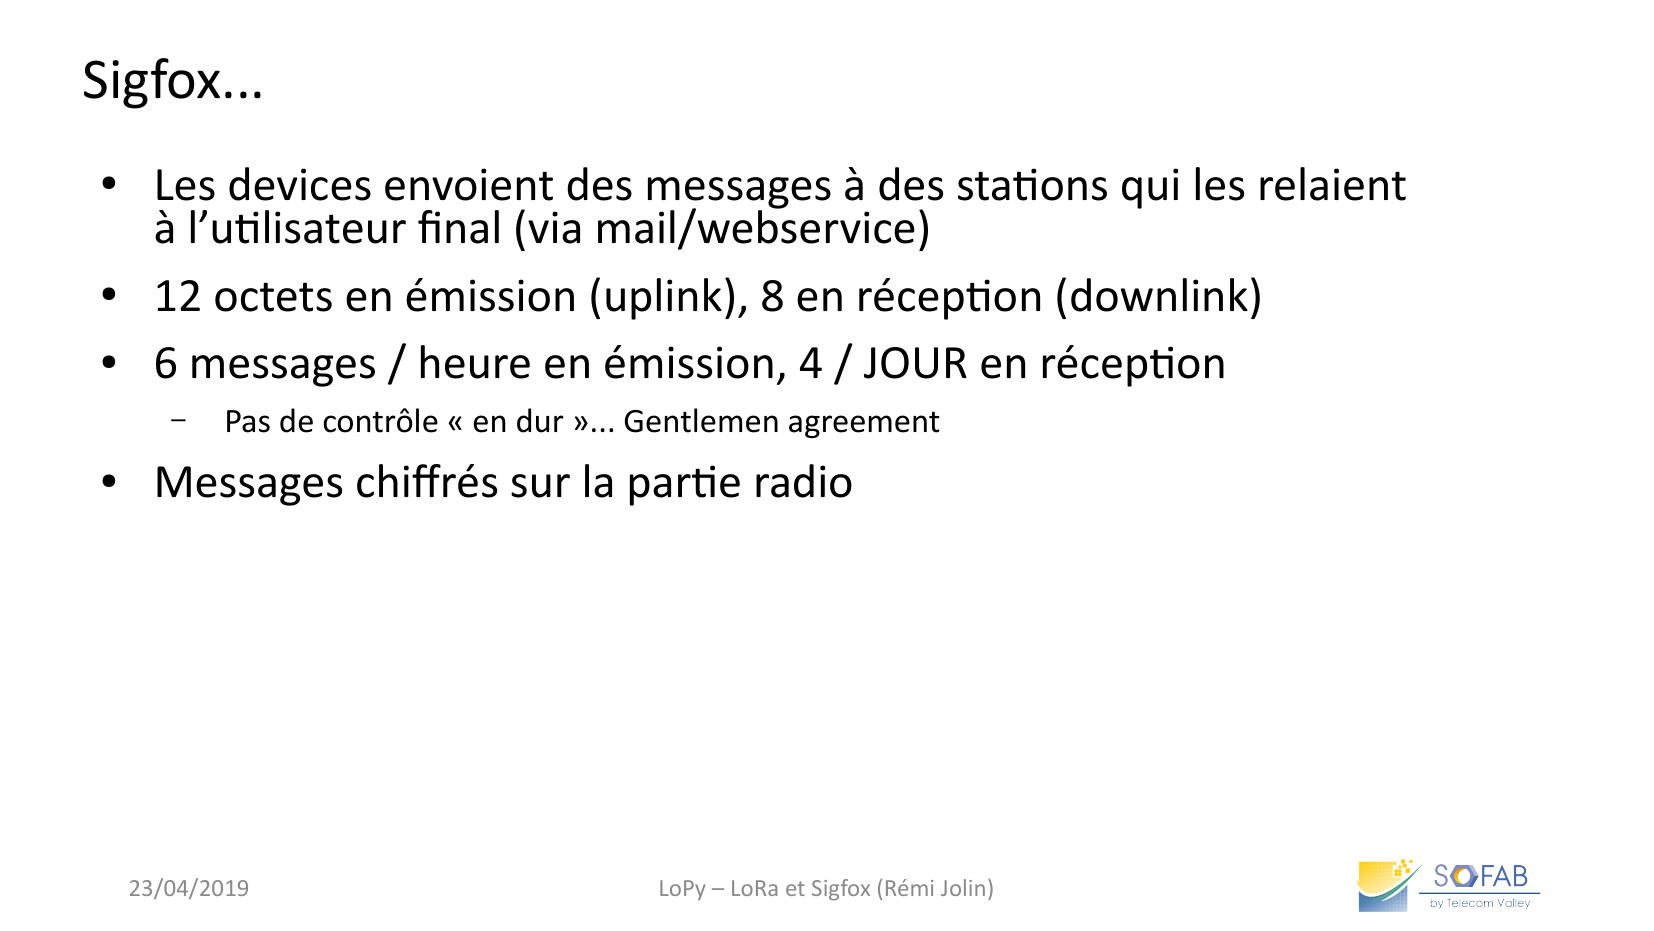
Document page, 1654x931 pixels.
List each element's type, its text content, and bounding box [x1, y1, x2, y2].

list Les devices envoient des messages à des stations qui les relaient à l’utilisateur final (via mail/webservice) 12 octets en émission (uplink), 8 en réception (downlink) 6 messages / heure en émission, 4 / JOUR en réception Pas de contrôle « en dur »... Gentlemen agreement Messages chiffrés sur la partie radio [82, 165, 1571, 757]
picture [1355, 859, 1540, 912]
title Sigfox... [82, 37, 1571, 130]
